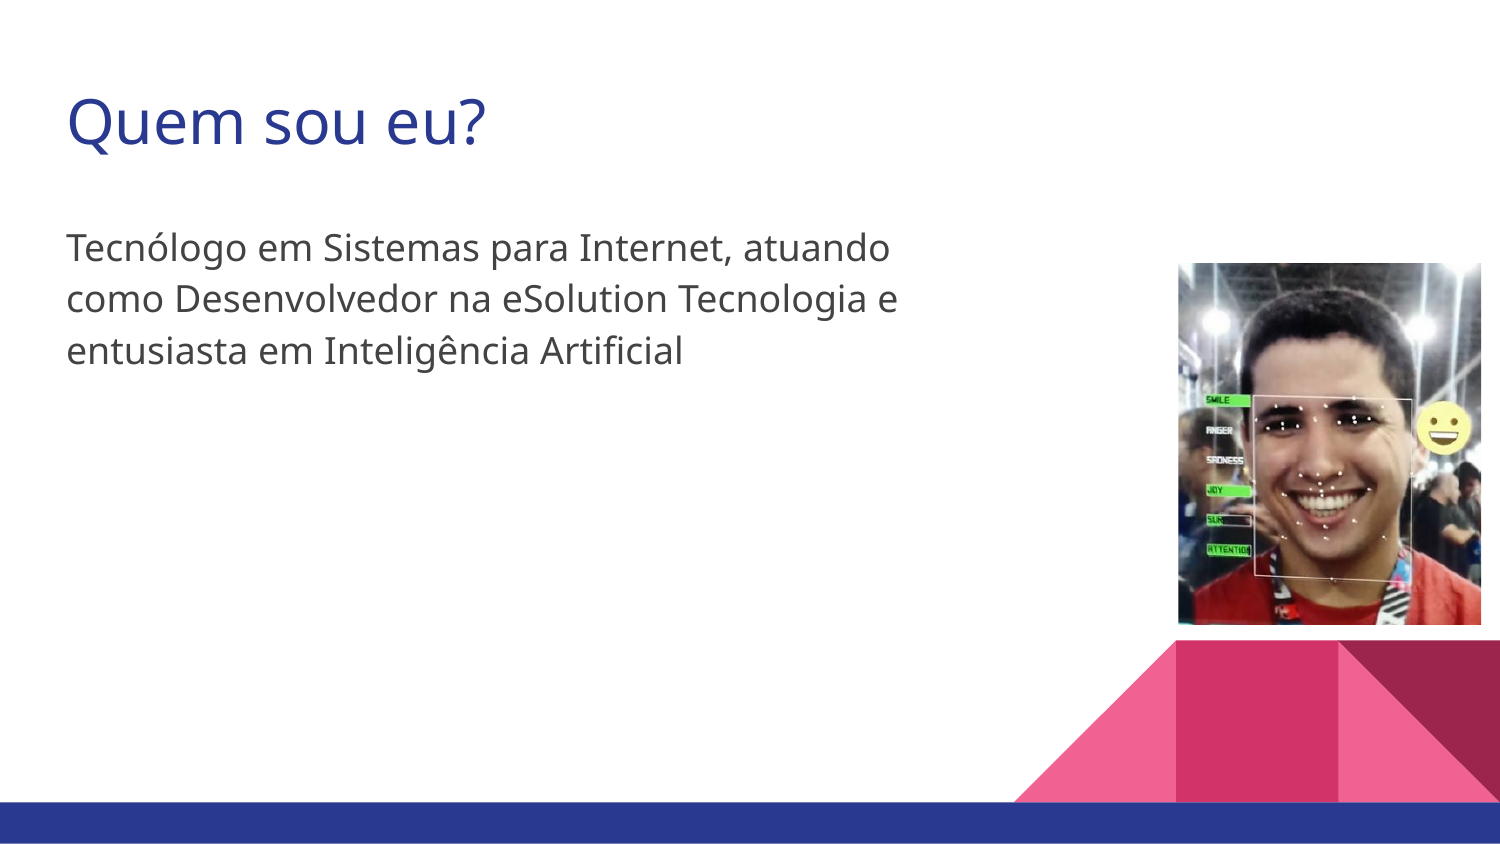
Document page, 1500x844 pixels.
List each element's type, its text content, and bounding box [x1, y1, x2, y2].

list Tecnólogo em Sistemas para Internet, atuando como Desenvolvedor na eSolution Tecnologia e entusiasta em Inteligência Artificial [51, 201, 998, 750]
picture [1178, 263, 1482, 625]
title Quem sou eu? [51, 67, 1449, 167]
